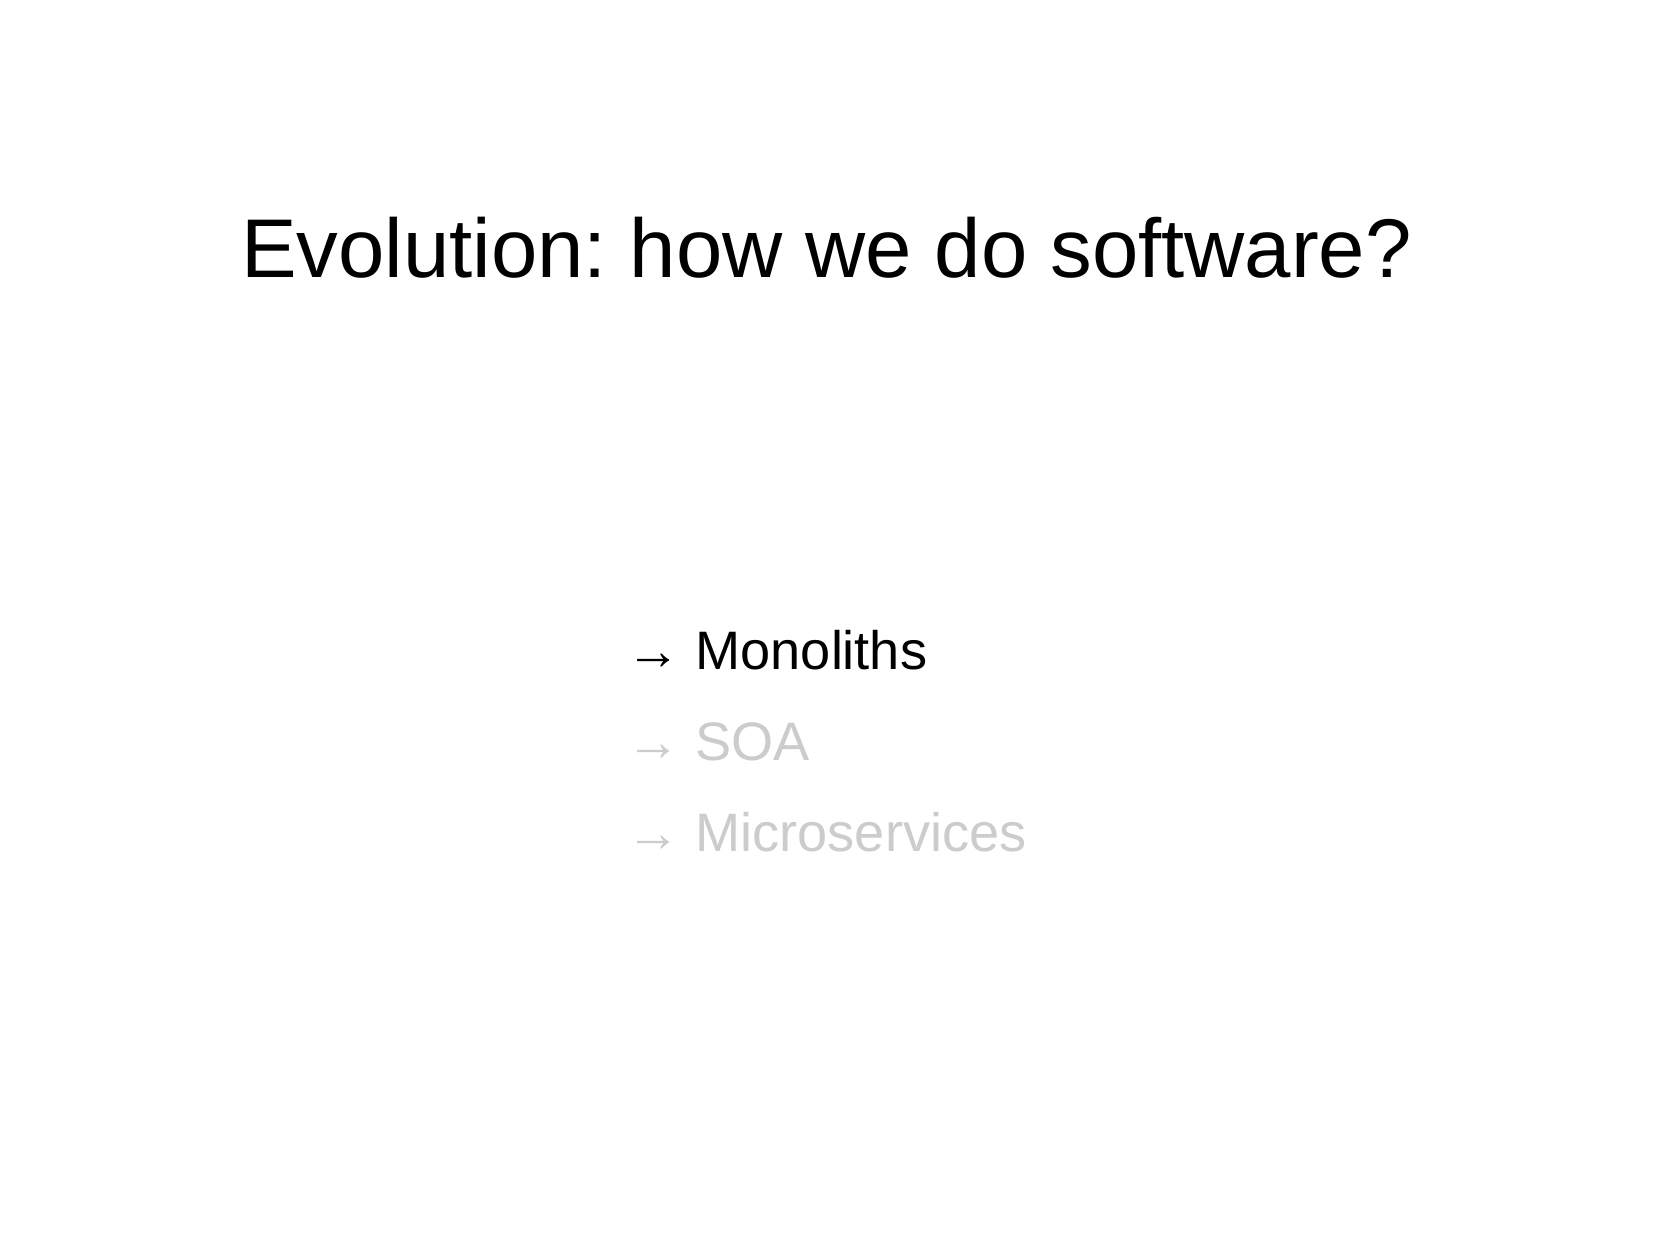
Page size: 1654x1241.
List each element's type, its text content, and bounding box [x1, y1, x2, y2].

text_box Evolution: how we do software? [226, 195, 1428, 303]
text_box → Monoliths → SOA → Microservices [611, 583, 1043, 841]
